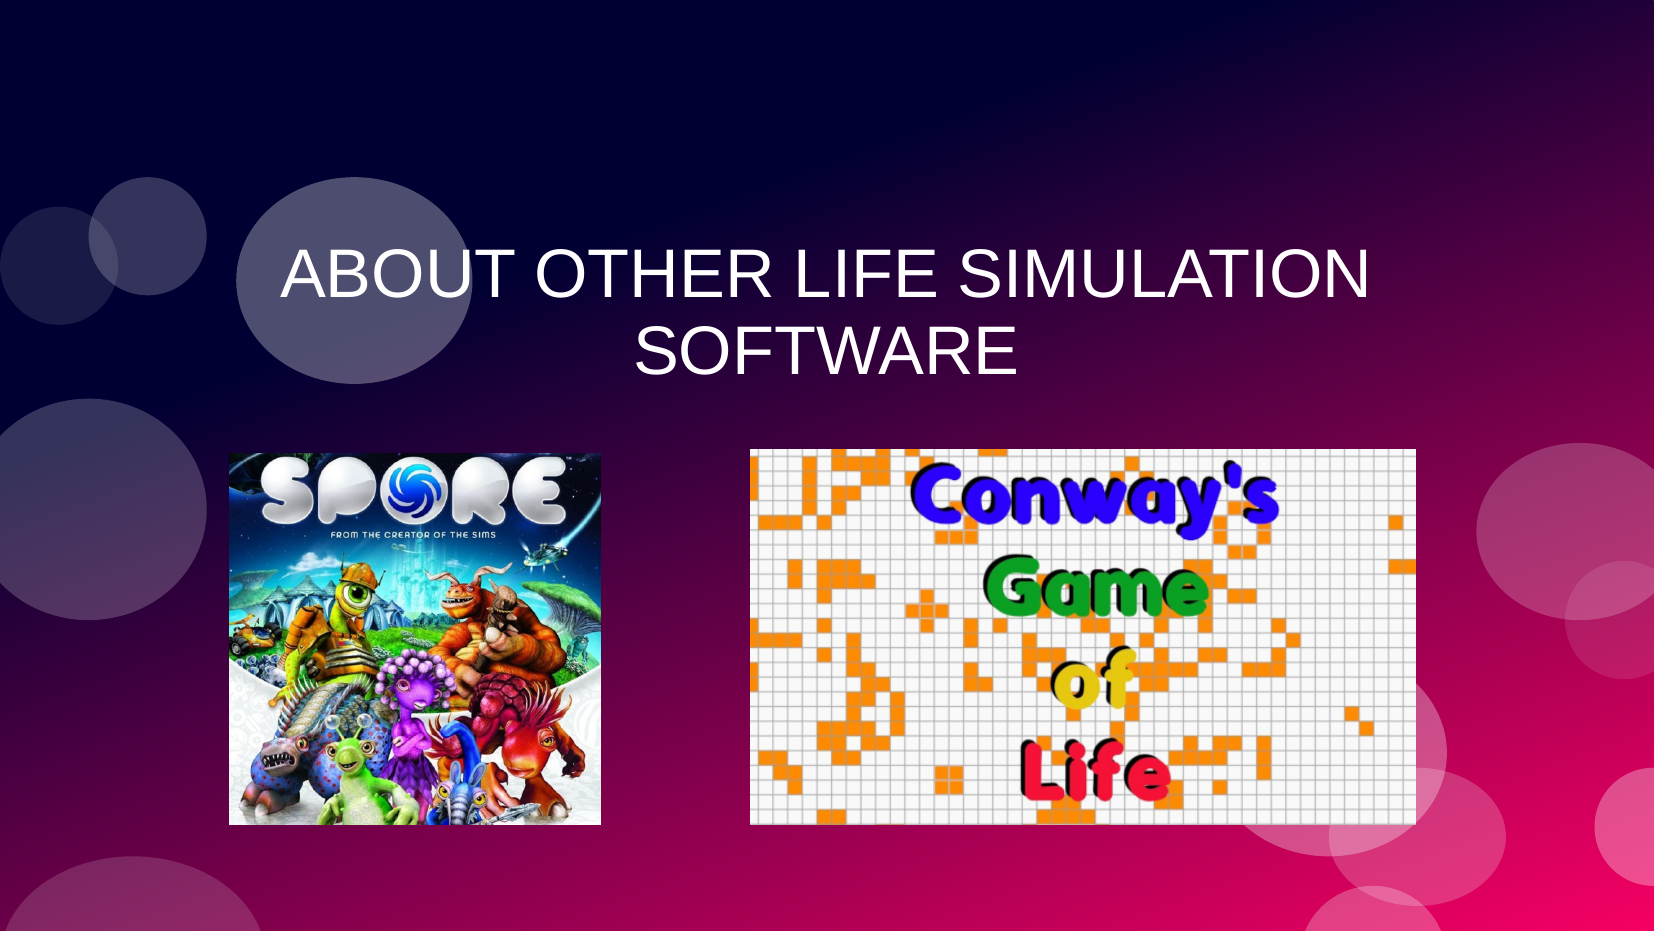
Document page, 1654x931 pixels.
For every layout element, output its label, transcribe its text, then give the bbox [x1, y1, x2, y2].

title ABOUT OTHER LIFE SIMULATION SOFTWARE [82, 234, 1571, 390]
picture [750, 449, 1416, 826]
picture [229, 453, 601, 826]
